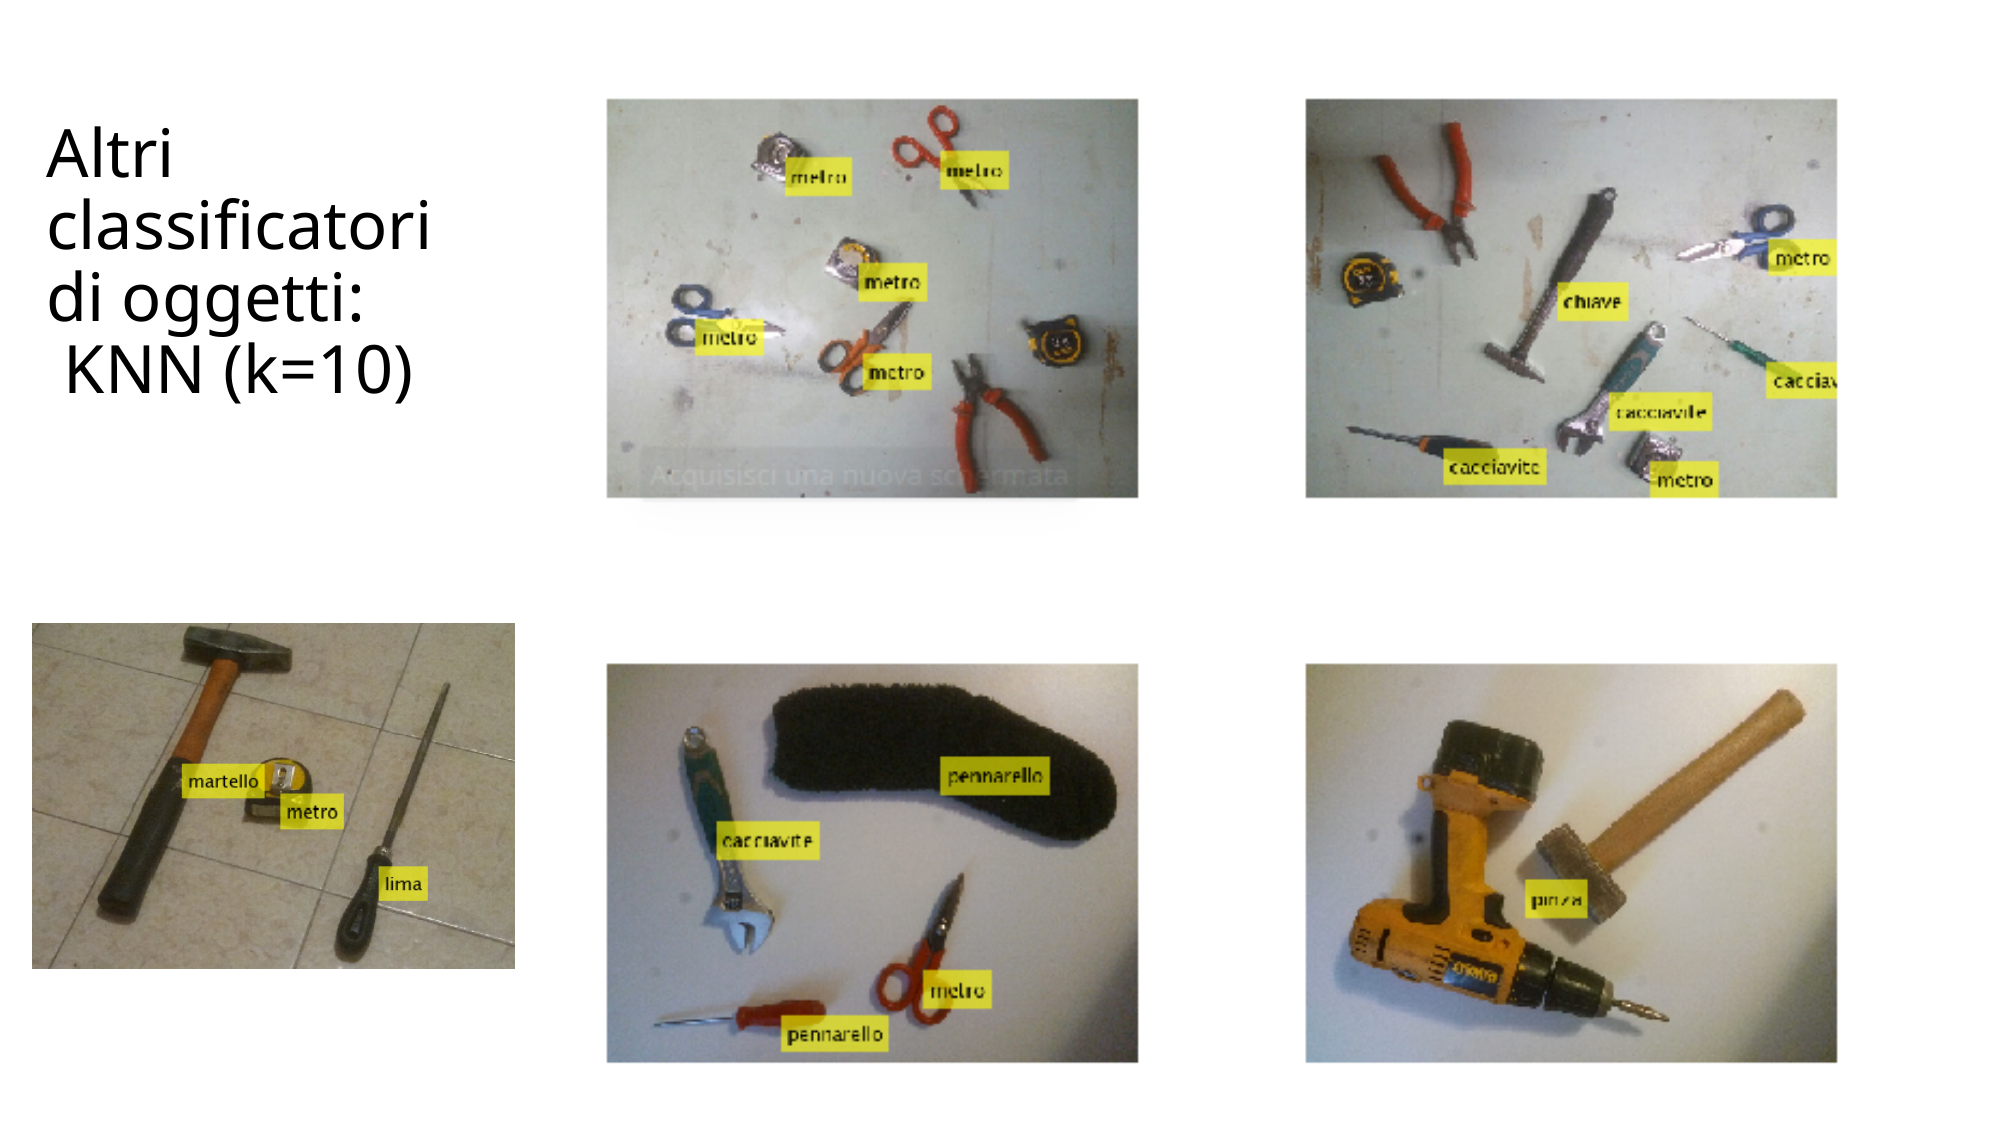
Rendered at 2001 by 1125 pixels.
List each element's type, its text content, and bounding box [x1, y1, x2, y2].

title Altri classificatori di oggetti: KNN (k=10) [31, 29, 488, 500]
picture [32, 50, 1900, 1125]
